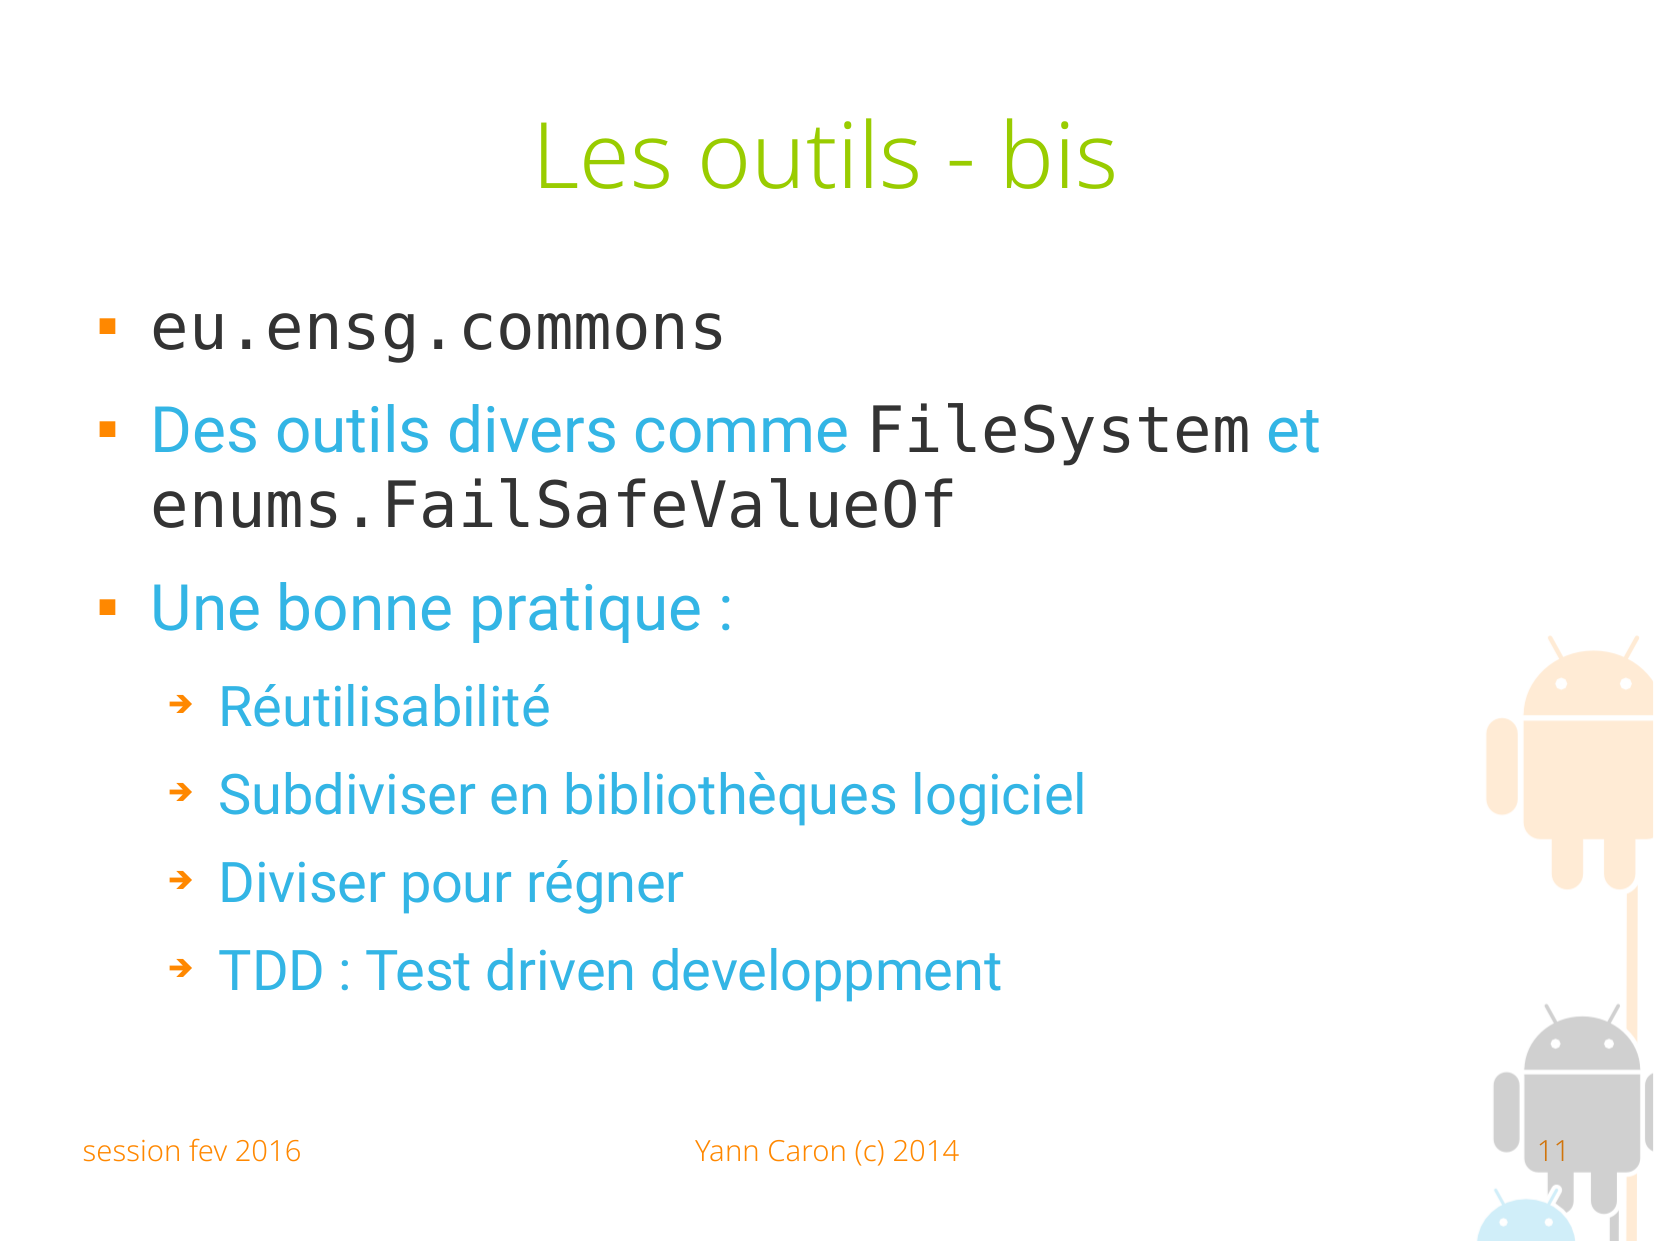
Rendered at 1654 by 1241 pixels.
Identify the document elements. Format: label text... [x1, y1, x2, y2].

picture [240, 423, 1654, 1241]
title Les outils - bis [82, 49, 1571, 257]
list eu.ensg.commons Des outils divers comme FileSystem et enums.FailSafeValueOf Une bonne pratique : Réutilisabilité Subdiviser en bibliothèques logiciel Diviser pour régner TDD : Test driven developpment [82, 290, 1571, 1010]
